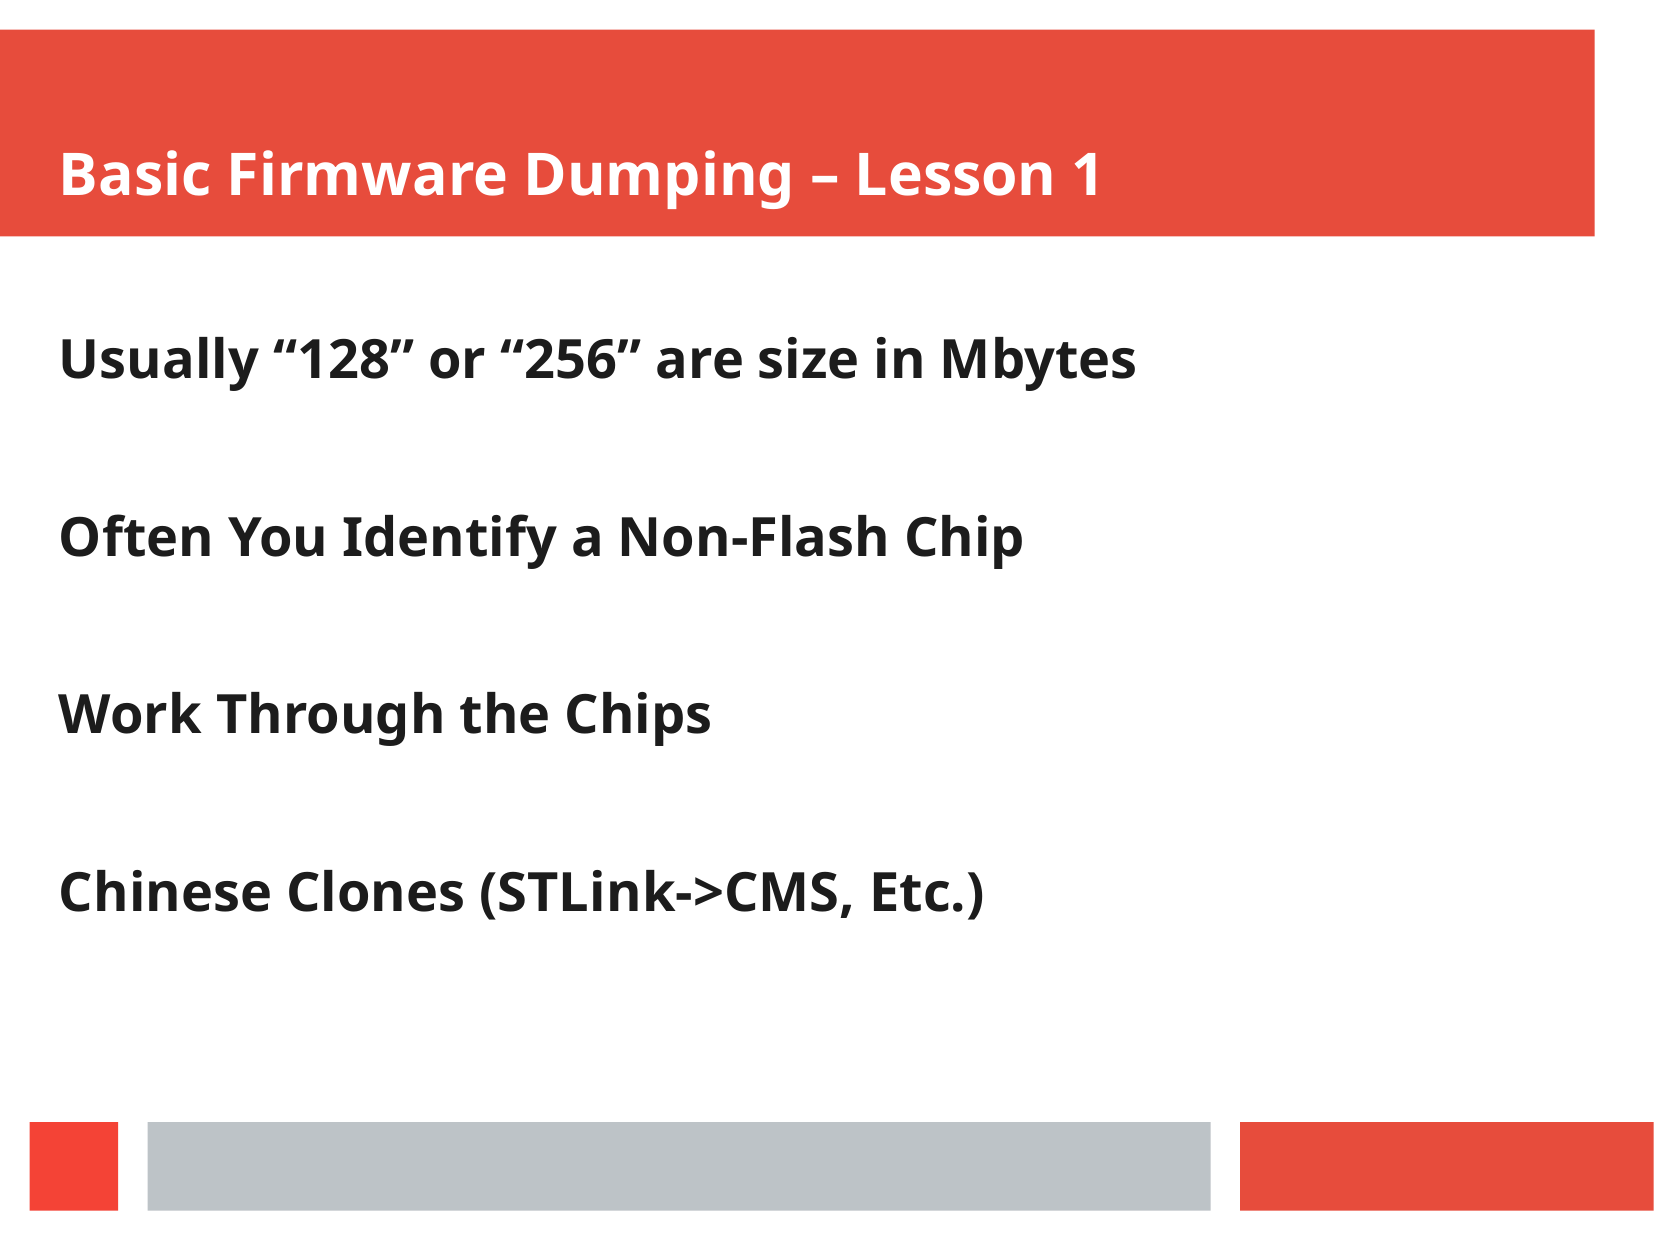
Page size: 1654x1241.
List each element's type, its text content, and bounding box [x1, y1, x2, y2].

text_box Basic Firmware Dumping – Lesson 1 [59, 135, 1595, 207]
text_box Usually “128” or “256” are size in Mbytes Often You Identify a Non-Flash Chip Work Through the Chips Chinese Clones (STLink->CMS, Etc.) [59, 324, 1565, 1093]
